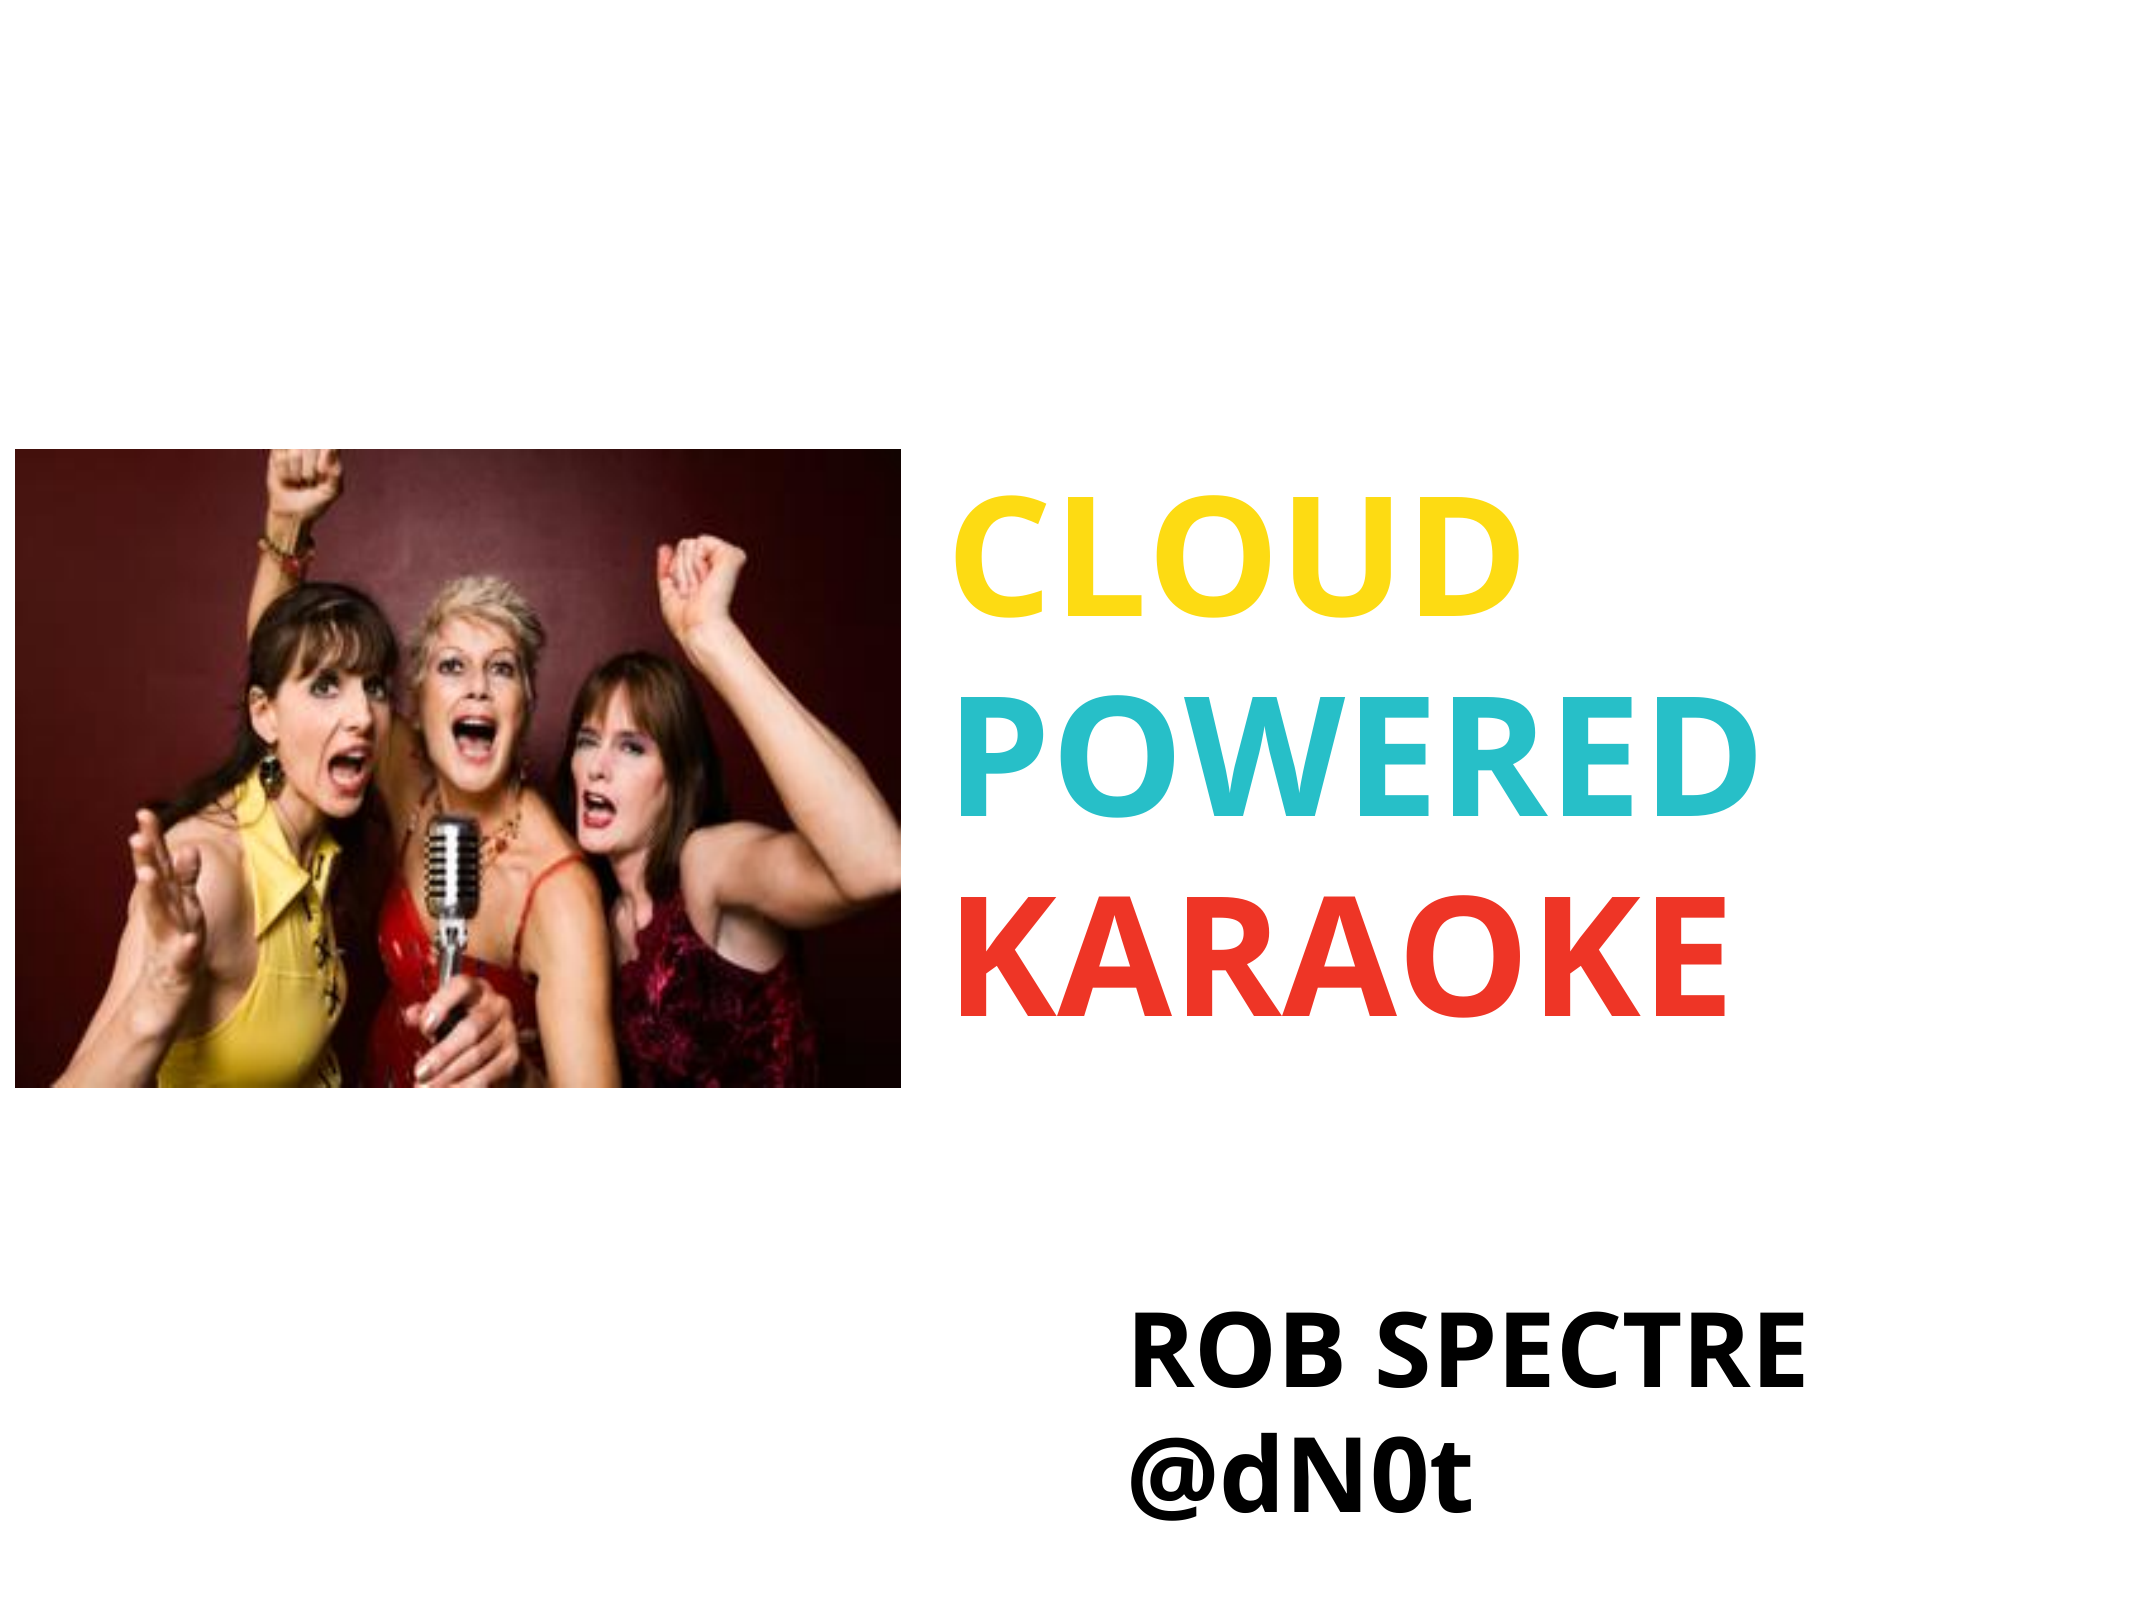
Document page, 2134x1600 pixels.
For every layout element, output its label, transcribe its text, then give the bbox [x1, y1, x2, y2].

text_box ROB SPECTRE @dN0t [1116, 1283, 2069, 1600]
picture [15, 449, 901, 1088]
text_box CLOUD POWERED KARAOKE [937, 449, 2100, 1238]
